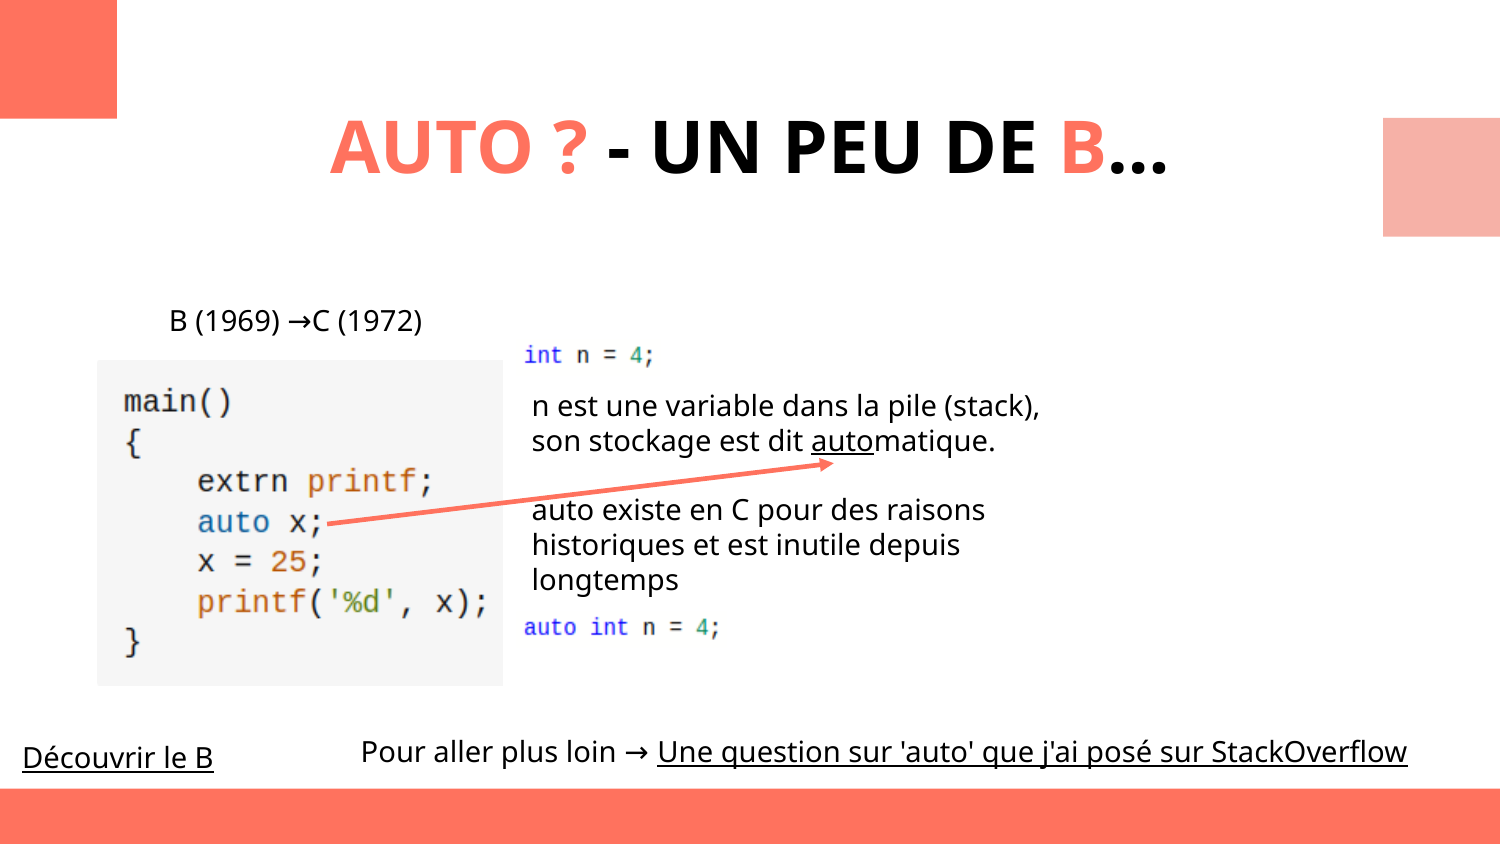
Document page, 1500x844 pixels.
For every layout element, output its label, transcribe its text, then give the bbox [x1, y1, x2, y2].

text_box B (1969) →C (1972) [154, 286, 447, 361]
picture [516, 339, 661, 371]
title AUTO ? - UN PEU DE B… [97, 107, 1402, 181]
text_box Découvrir le B [7, 724, 258, 784]
picture [516, 611, 727, 648]
text_box n est une variable dans la pile (stack), son stockage est dit automatique. auto existe en C pour des raisons historiques et est inutile depuis longtemps [516, 371, 1099, 612]
text_box Pour aller plus loin → Une question sur 'auto' que j'ai posé sur StackOverflow [345, 718, 1483, 784]
picture [97, 360, 503, 686]
